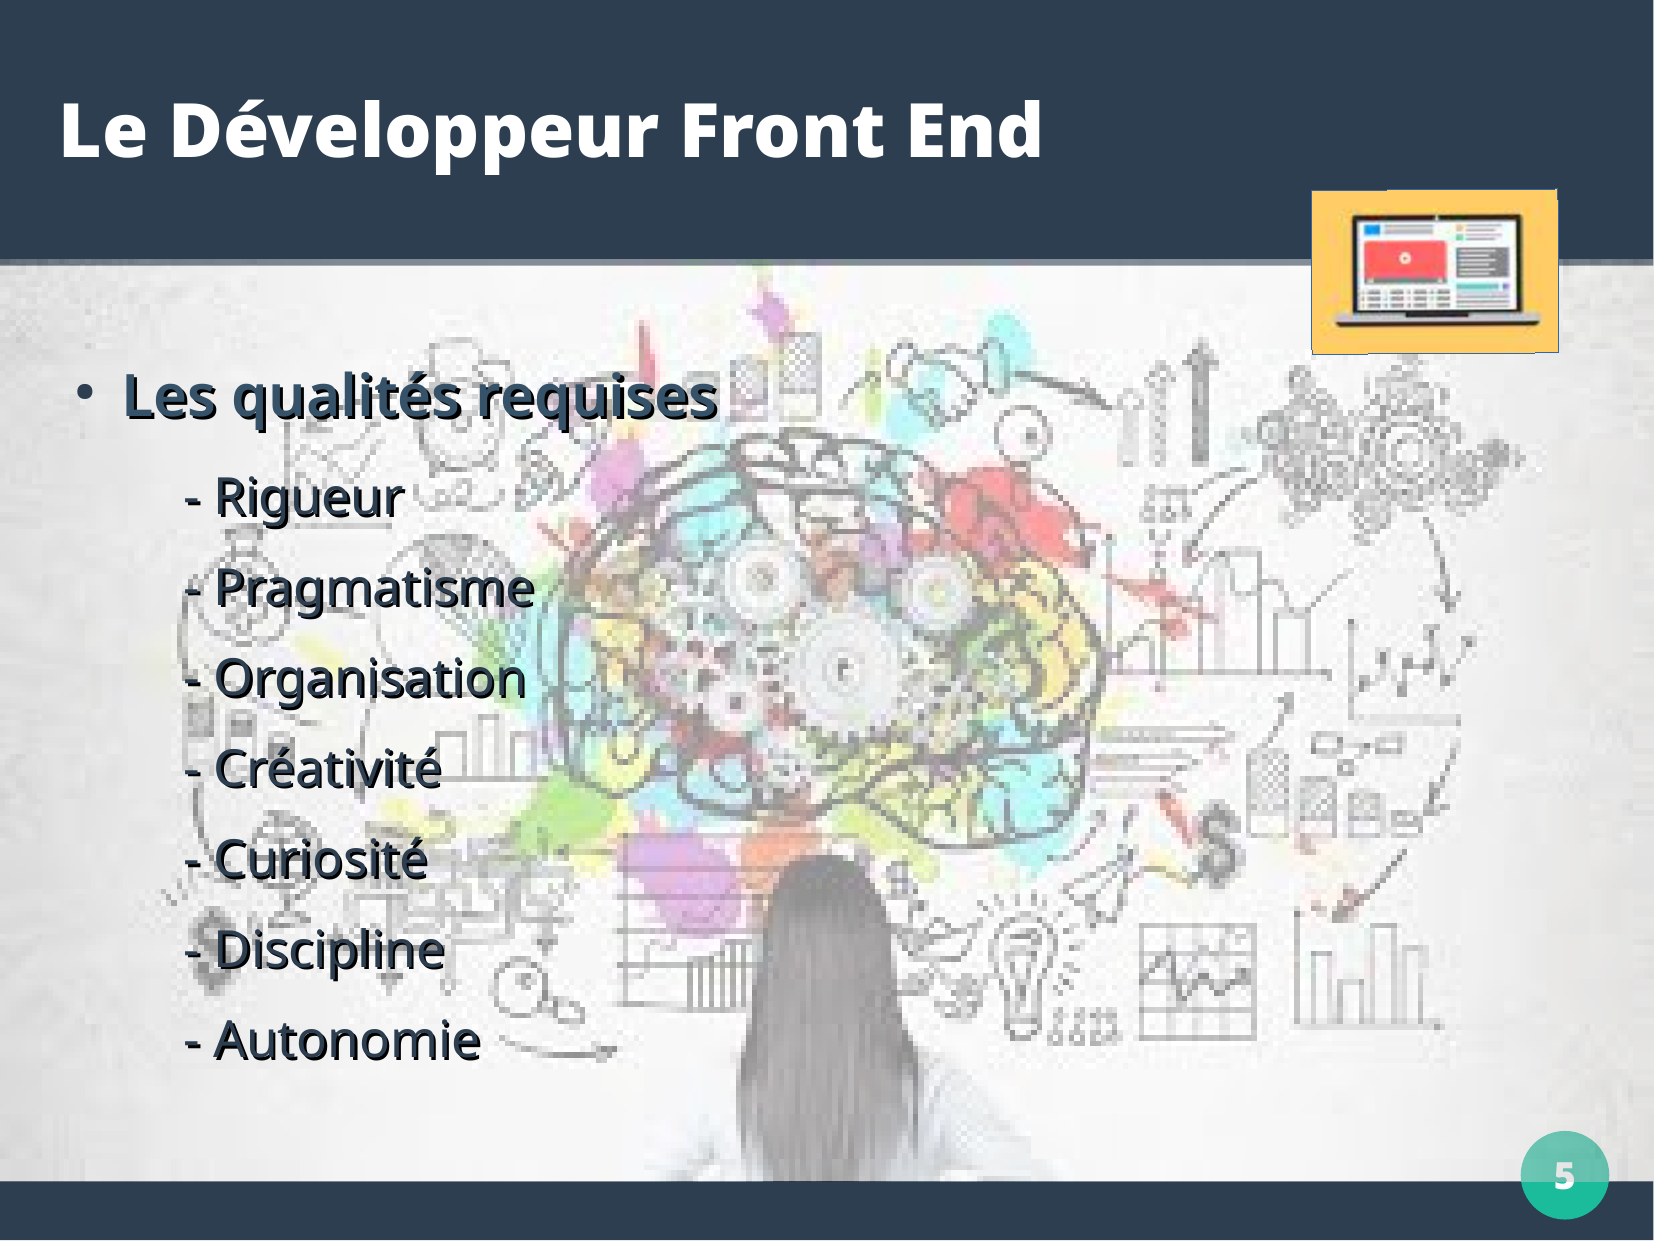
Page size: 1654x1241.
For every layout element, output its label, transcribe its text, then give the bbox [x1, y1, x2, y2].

picture [1311, 188, 1559, 355]
picture [0, 259, 1654, 1182]
list Les qualités requises - Rigueur - Pragmatisme - Organisation - Créativité - Curiosité - Discipline - Autonomie [59, 248, 1595, 1075]
title Le Développeur Front End [59, 49, 1595, 207]
